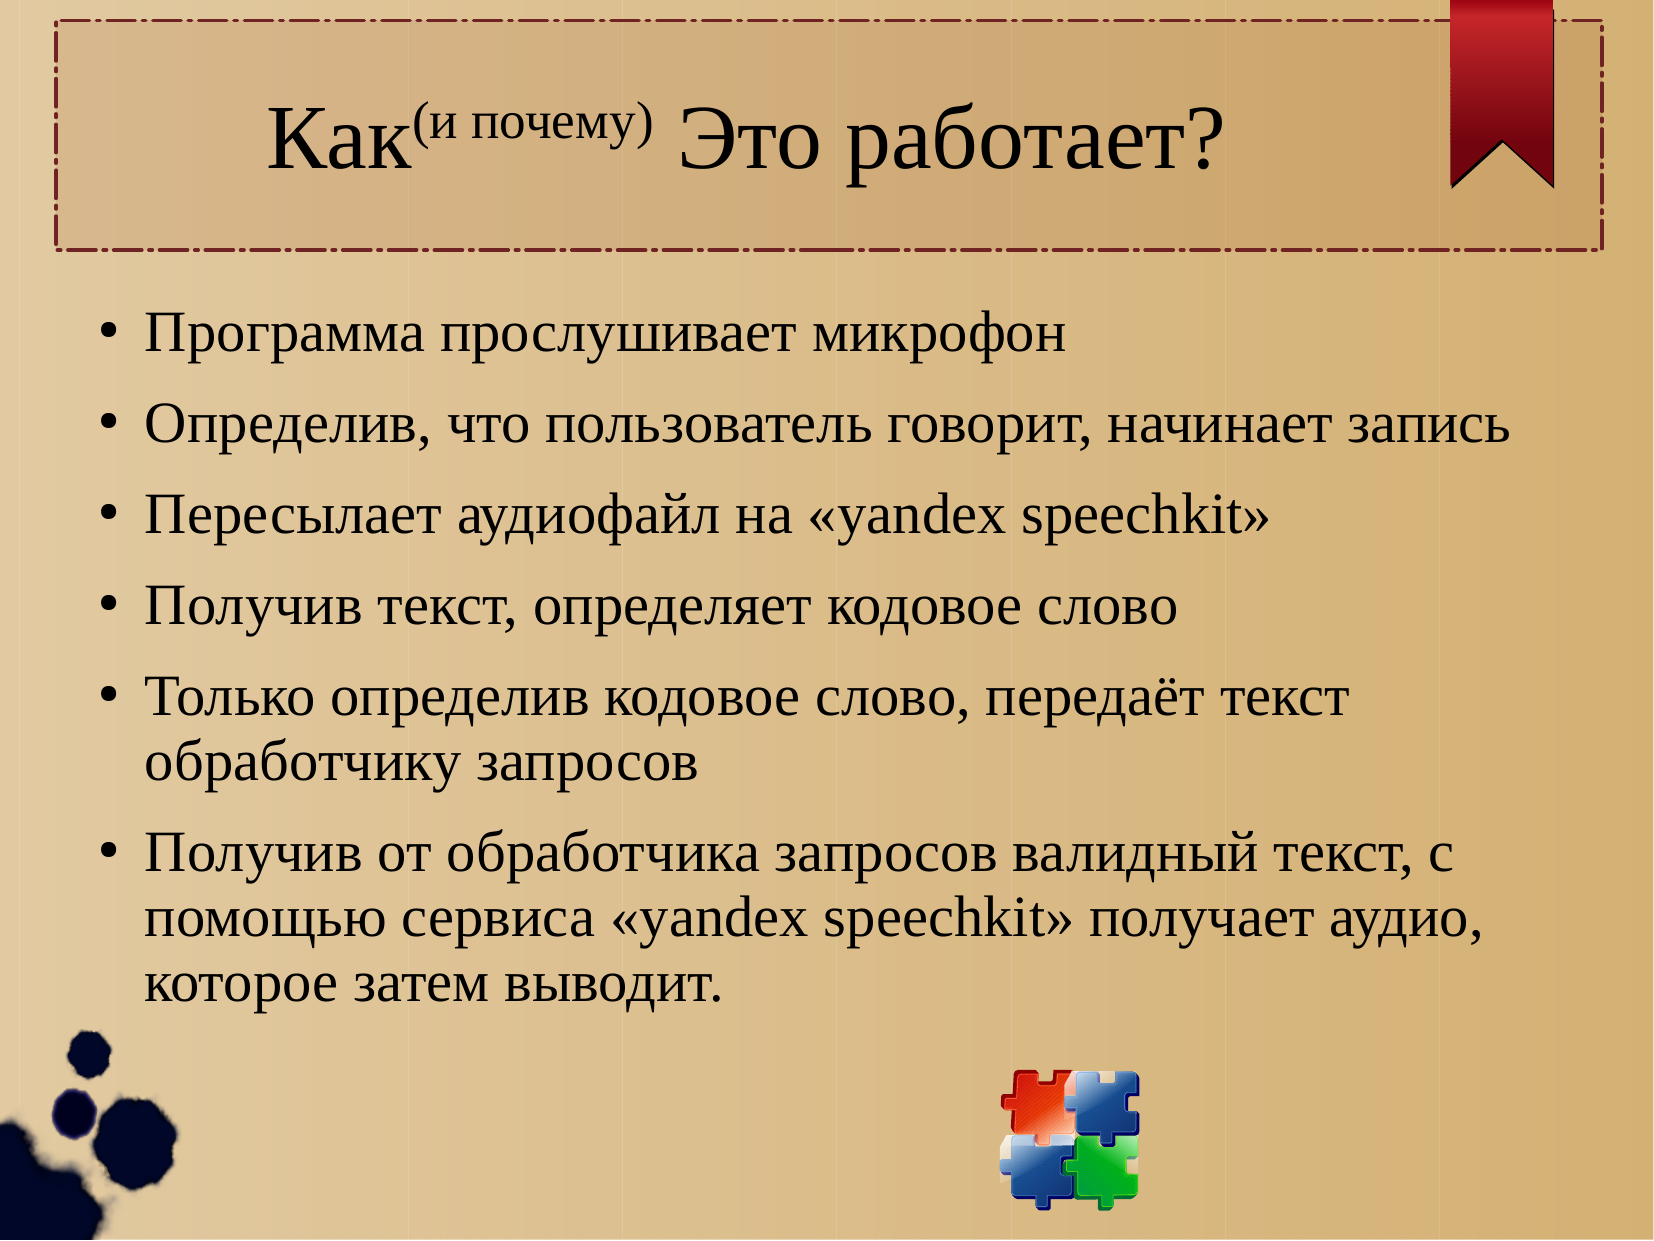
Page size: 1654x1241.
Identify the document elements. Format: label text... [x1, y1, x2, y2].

title Как(и почему) Это работает? [82, 47, 1412, 229]
picture [993, 1062, 1146, 1217]
list Программа прослушивает микрофон Определив, что пользователь говорит, начинает запись Пересылает аудиофайл на «yandex speechkit» Получив текст, определяет кодовое слово Только определив кодовое слово, передаёт текст обработчику запросов Получив от обработчика запросов валидный текст, с помощью сервиса «yandex speechkit» получает аудио, которое затем выводит. [82, 299, 1571, 1019]
